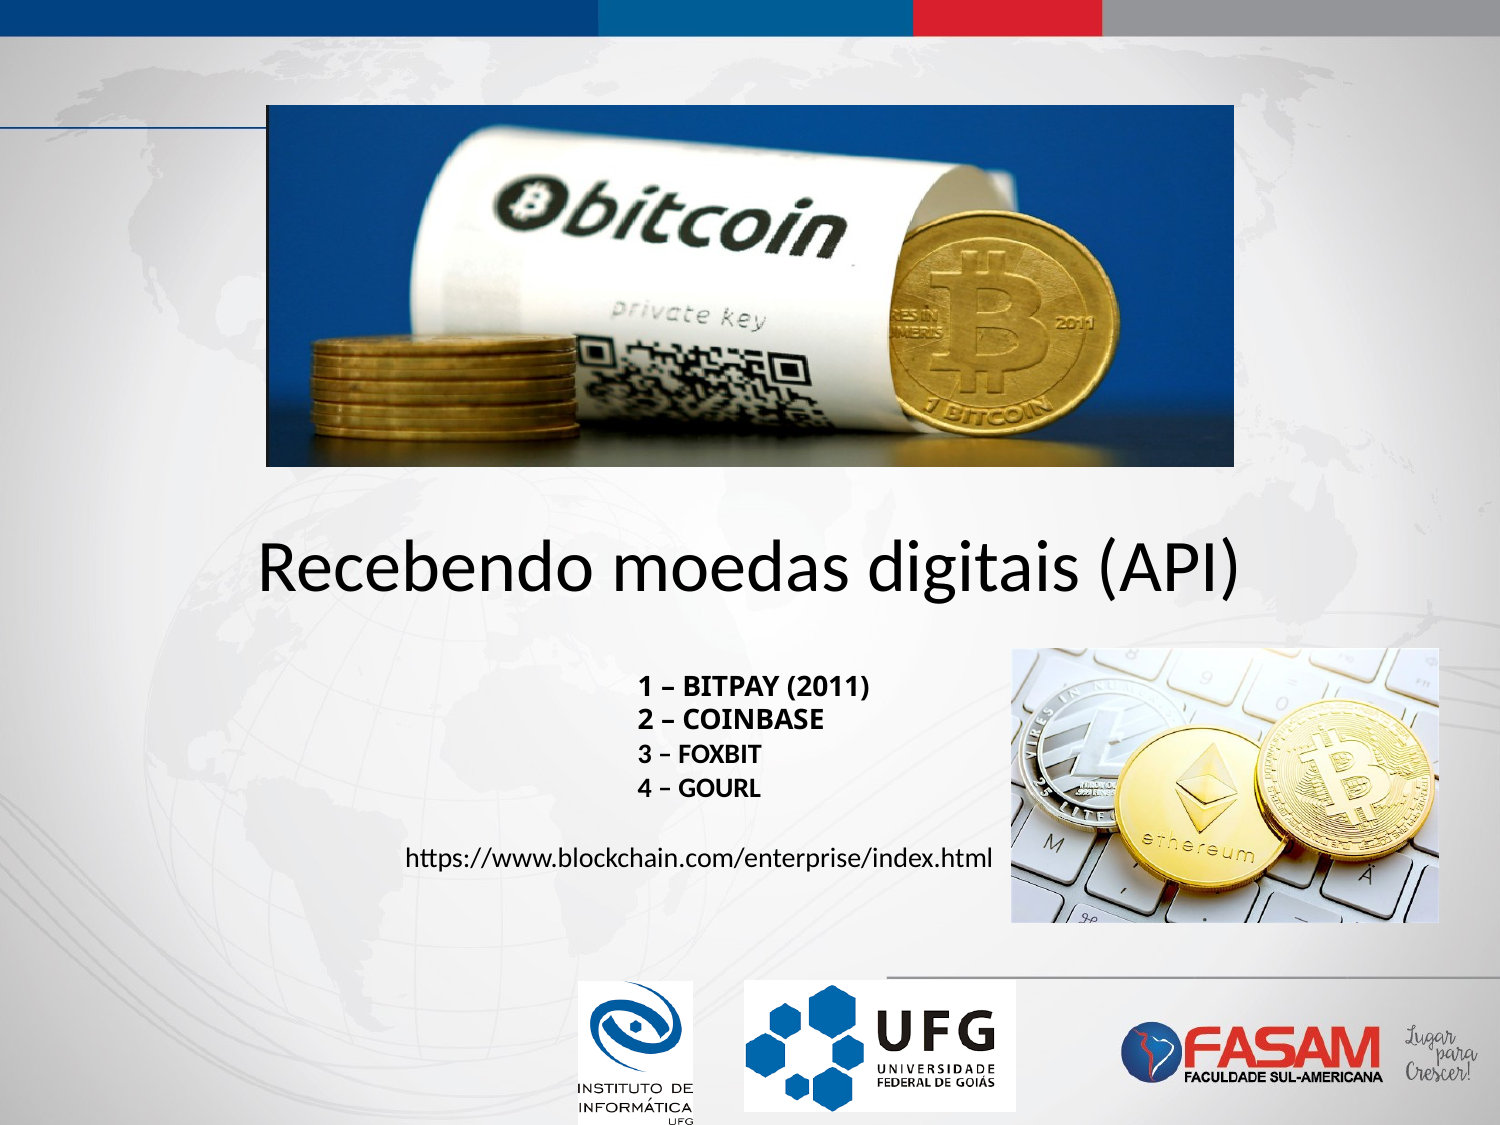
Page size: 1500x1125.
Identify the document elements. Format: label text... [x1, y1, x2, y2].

picture [0, 0, 1500, 1125]
text_box https://www.blockchain.com/enterprise/index.html [390, 832, 1009, 881]
title Recebendo moedas digitais (API) [225, 508, 1275, 615]
text_box 1 – BITPAY (2011) 2 – COINBASE 3 – FOXBIT 4 – GOURL [622, 660, 885, 811]
